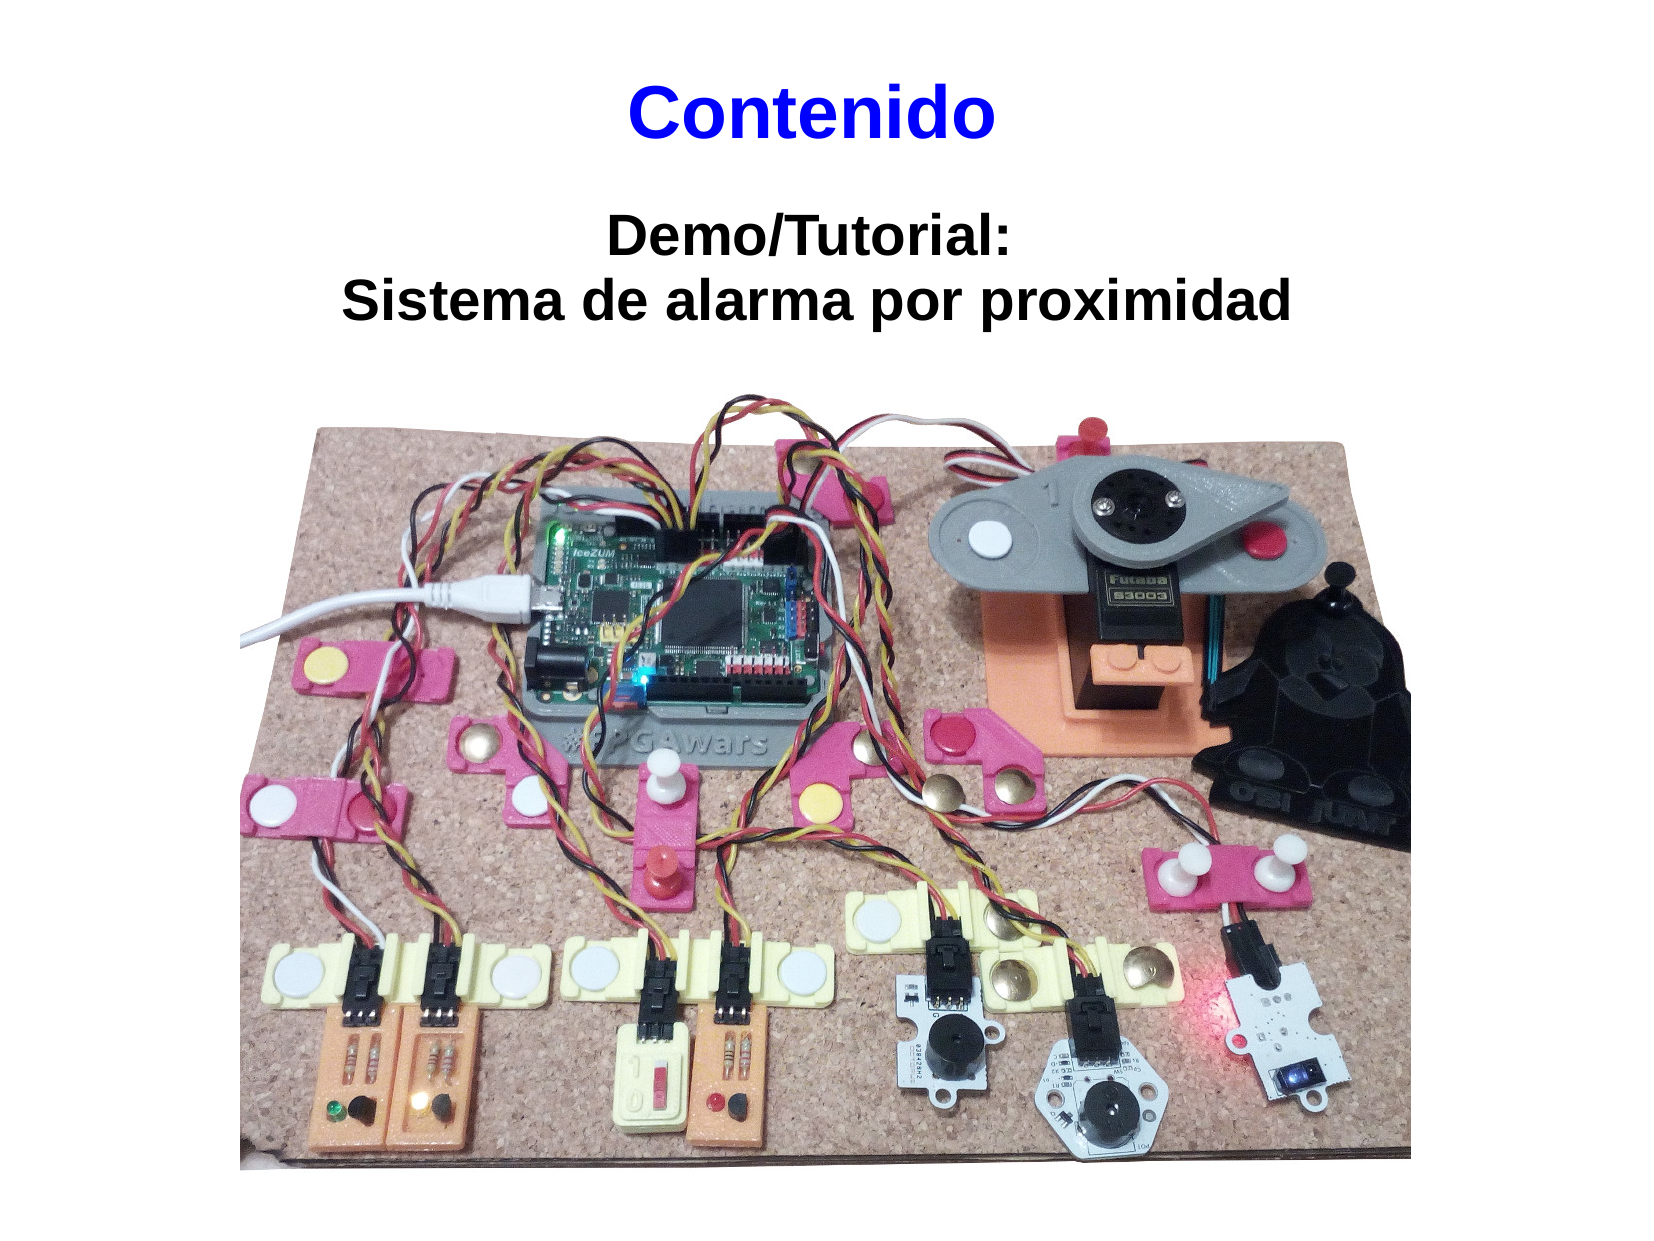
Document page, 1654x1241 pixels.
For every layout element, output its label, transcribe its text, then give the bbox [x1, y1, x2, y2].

text_box Demo/Tutorial: Sistema de alarma por proximidad [135, 195, 1486, 370]
picture [240, 370, 1411, 1201]
text_box Contenido [64, 60, 1561, 166]
